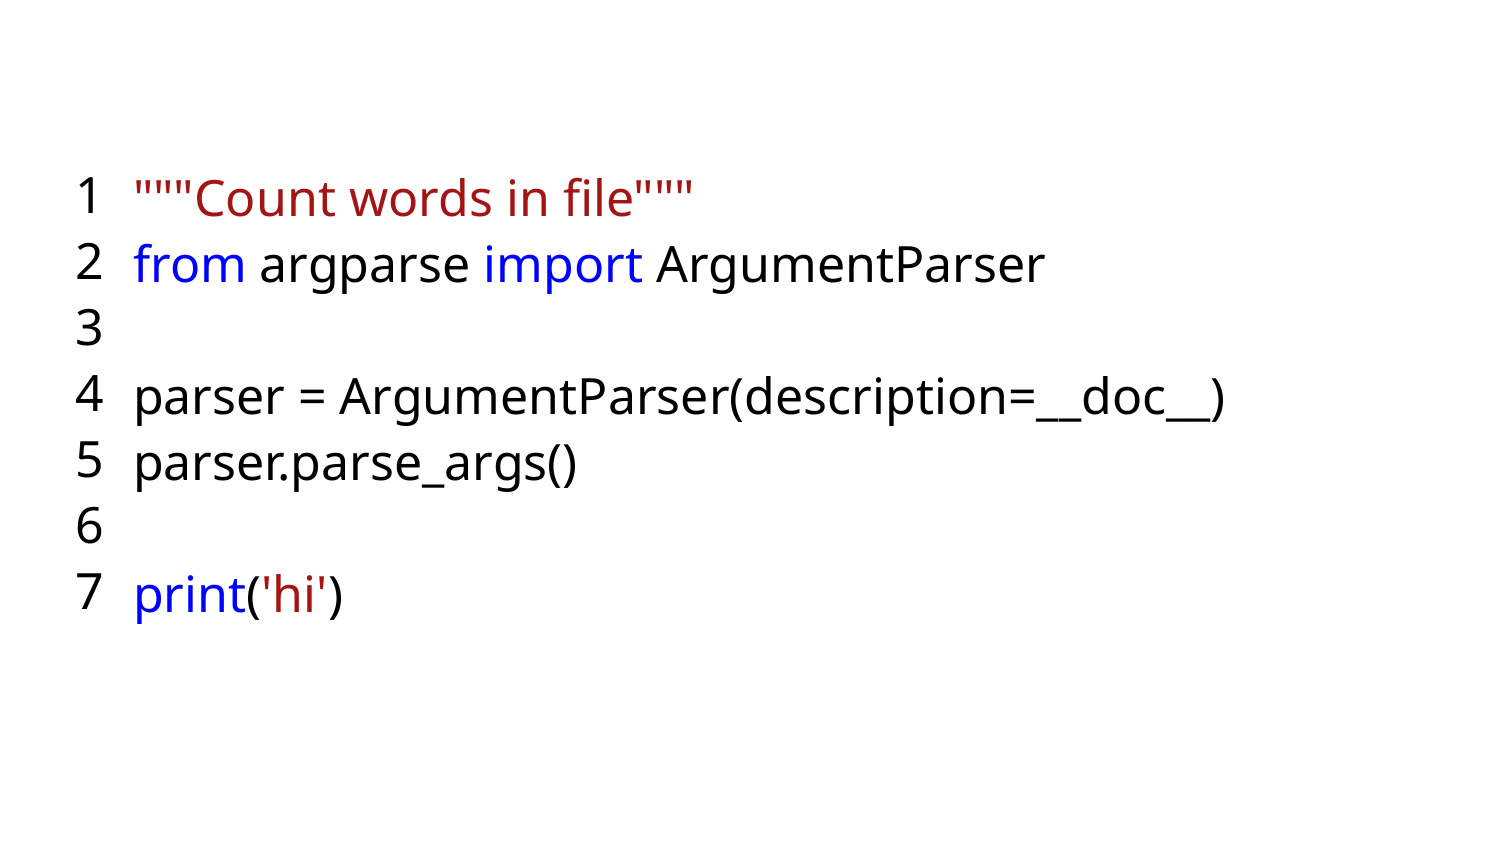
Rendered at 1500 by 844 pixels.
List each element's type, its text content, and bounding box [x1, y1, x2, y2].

text_box 1 2 3 4 5 6 7 [60, 44, 160, 799]
title """Count words in file""" from argparse import ArgumentParser parser = ArgumentParser(description=__doc__) parser.parse_args() print('hi') [160, 44, 1469, 799]
